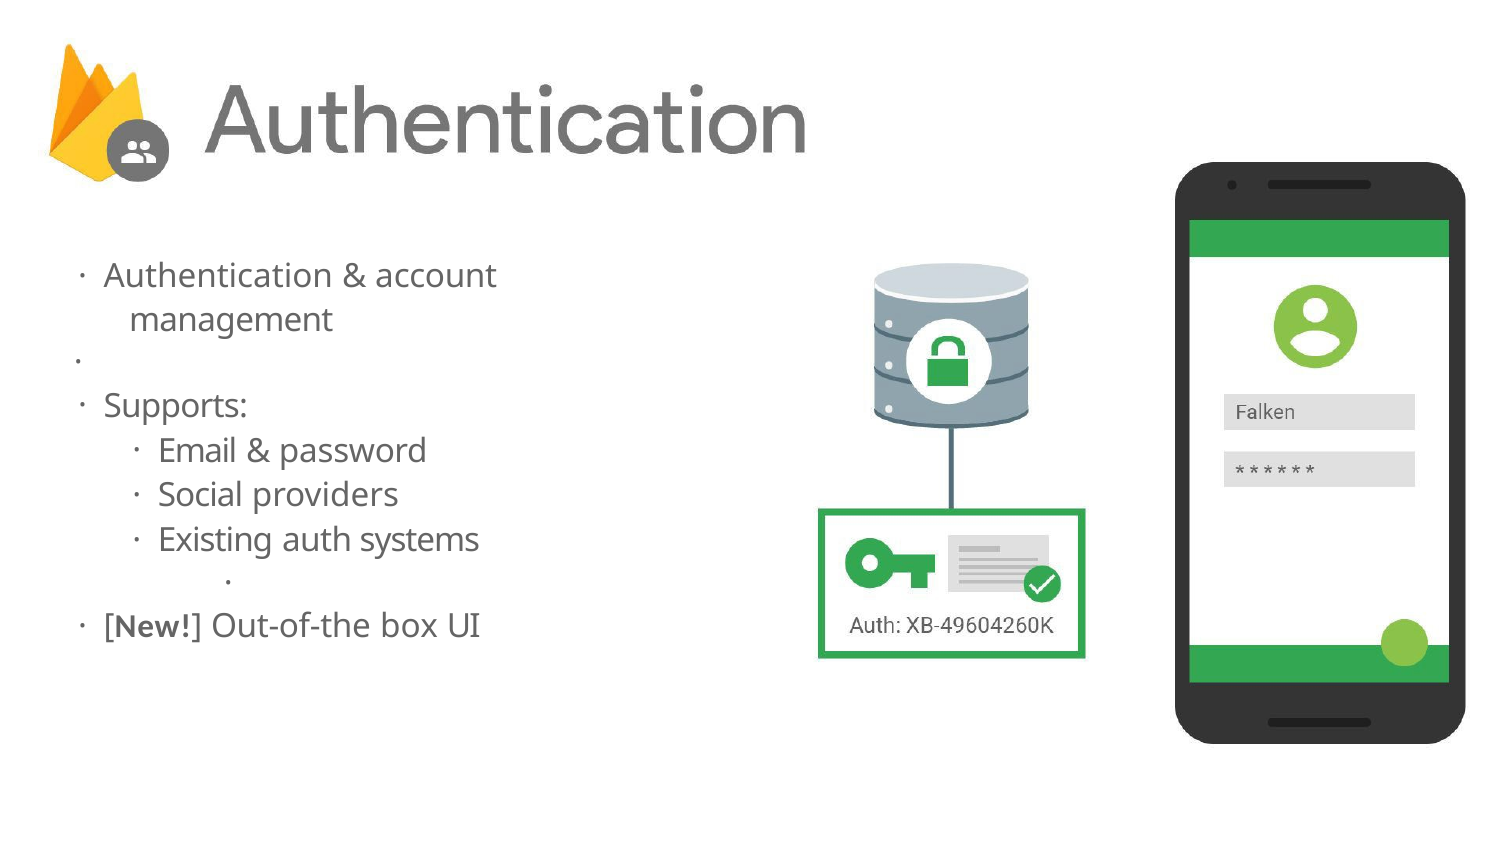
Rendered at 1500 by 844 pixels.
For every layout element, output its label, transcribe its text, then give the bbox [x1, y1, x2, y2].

text_box Authentication & account management Supports: Email & password Social providers Existing auth systems [New!] Out-of-the box UI [73, 251, 631, 843]
text_box [0, 0, 1500, 843]
